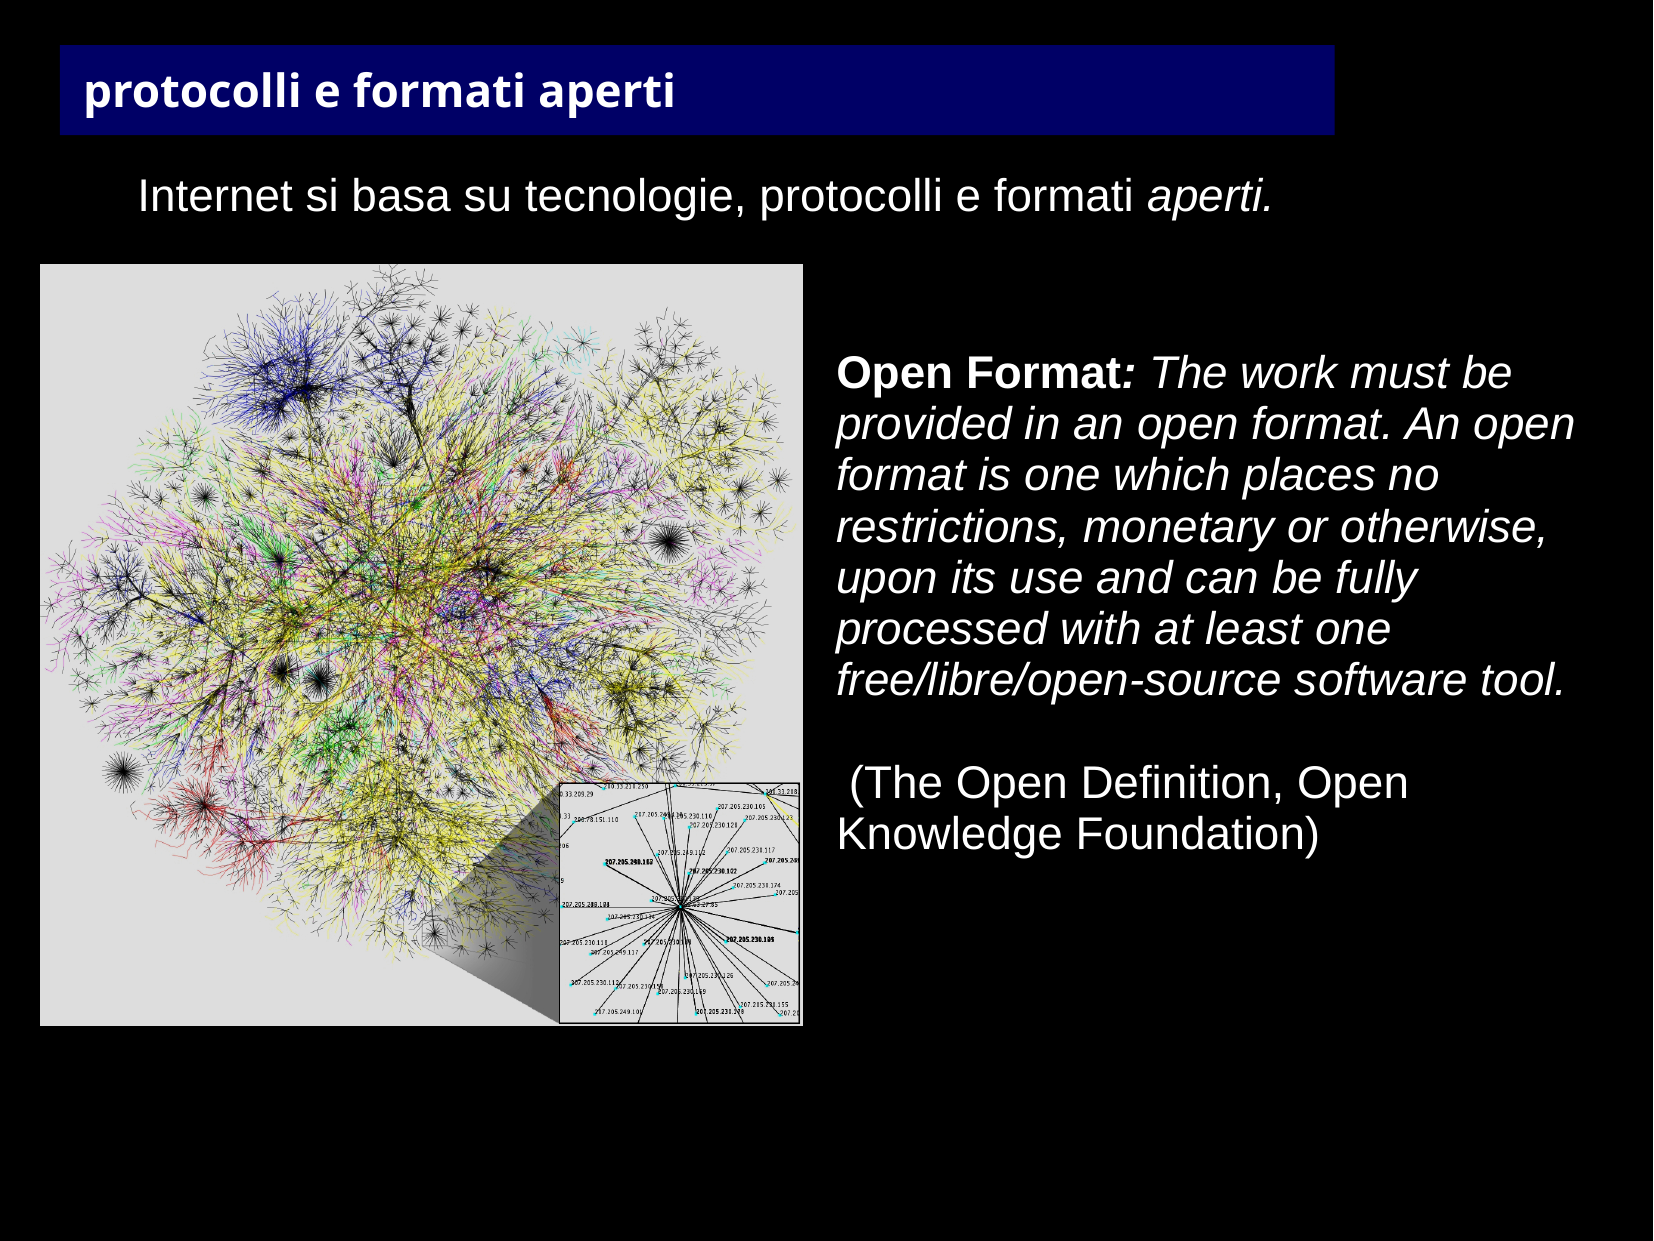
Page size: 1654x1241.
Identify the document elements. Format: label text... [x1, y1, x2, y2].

text_box Internet si basa su tecnologie, protocolli e formati aperti. [66, 170, 1567, 366]
text_box Open Format: The work must be provided in an open format. An open format is one which places no restrictions, monetary or otherwise, upon its use and can be fully processed with at least one free/libre/open-source software tool. (The Open Definition, Open Knowledge Foundation) [821, 339, 1615, 1146]
picture [40, 263, 803, 1027]
list protocolli e formati aperti [59, 45, 1335, 136]
